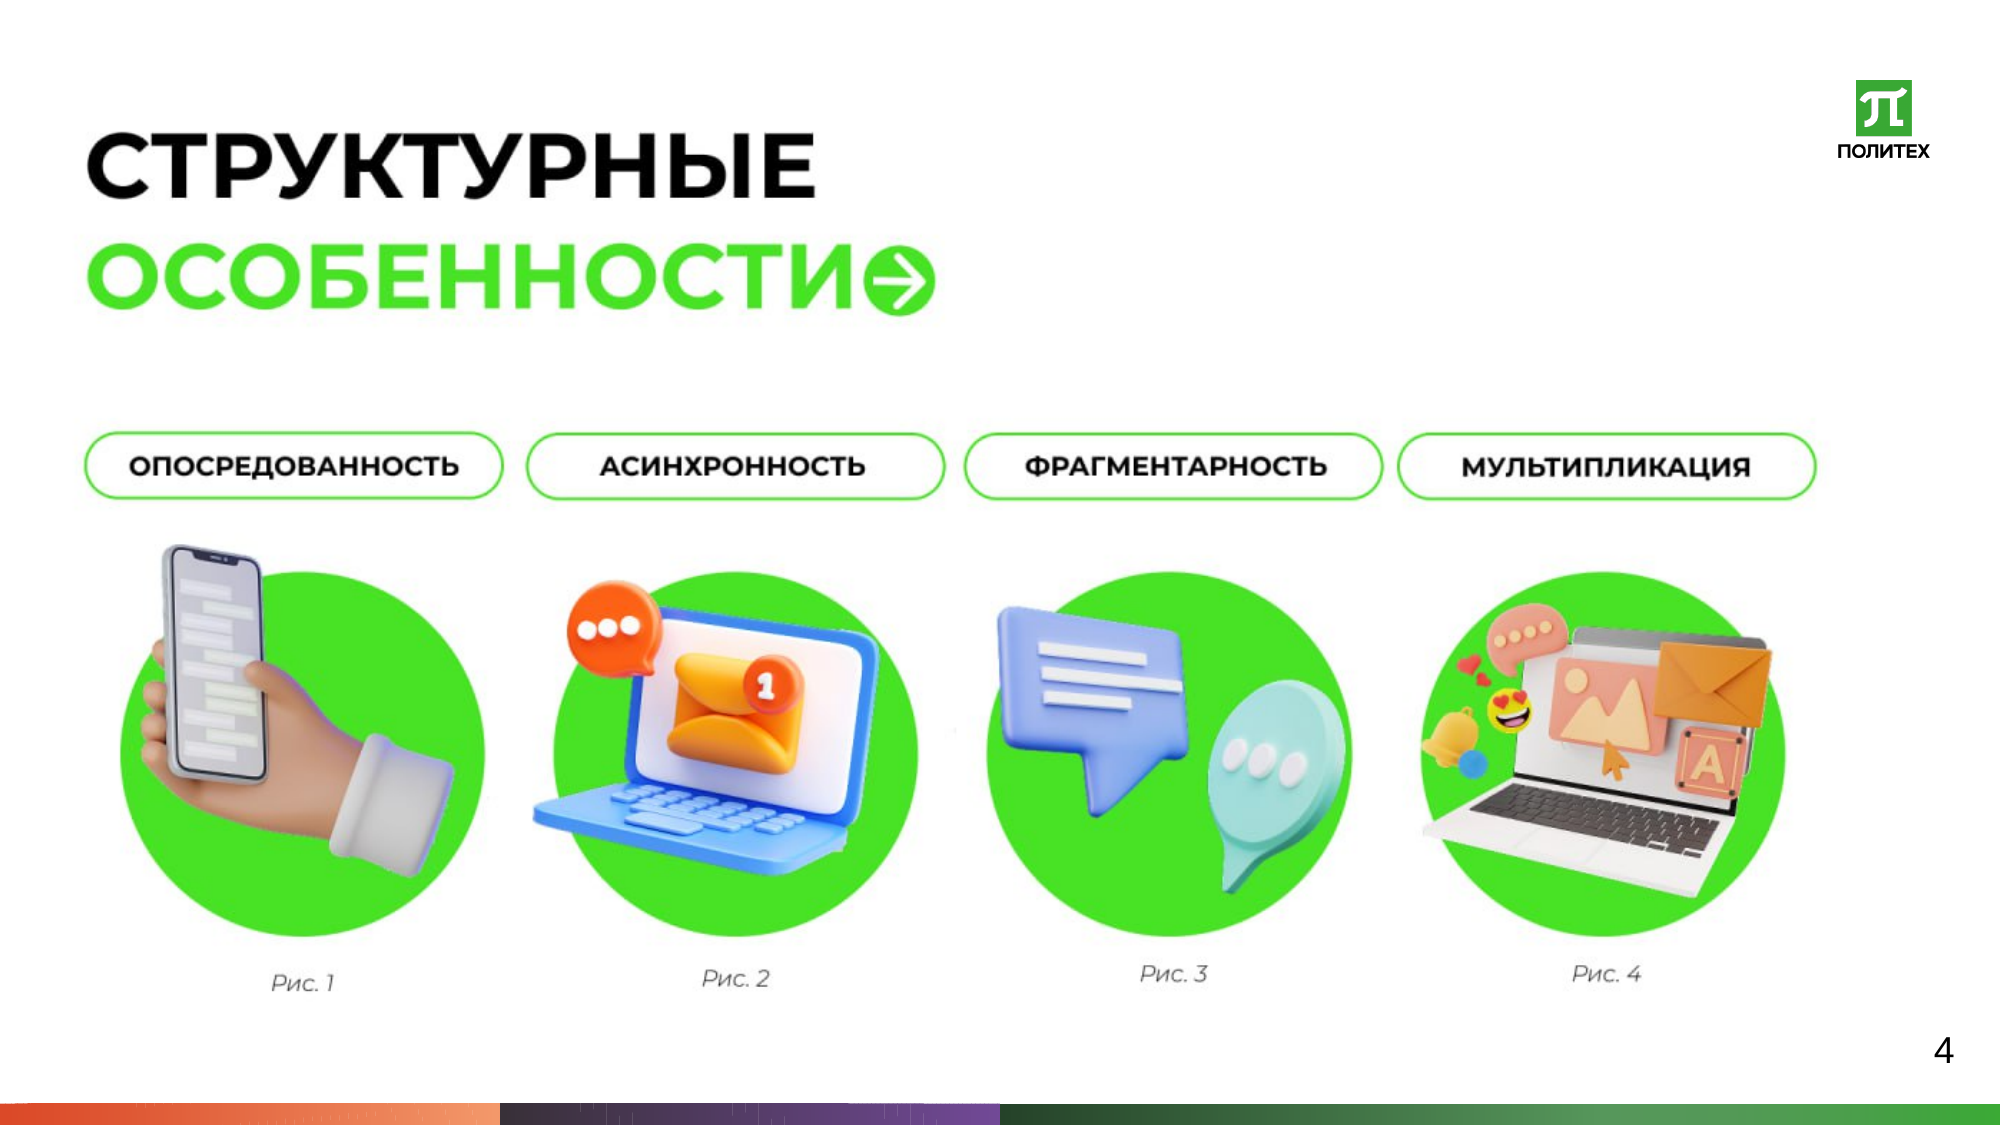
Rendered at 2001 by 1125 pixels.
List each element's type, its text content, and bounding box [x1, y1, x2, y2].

text_box <номер> [1919, 1022, 2000, 1093]
picture [29, 118, 1831, 1060]
picture [1838, 80, 1930, 158]
